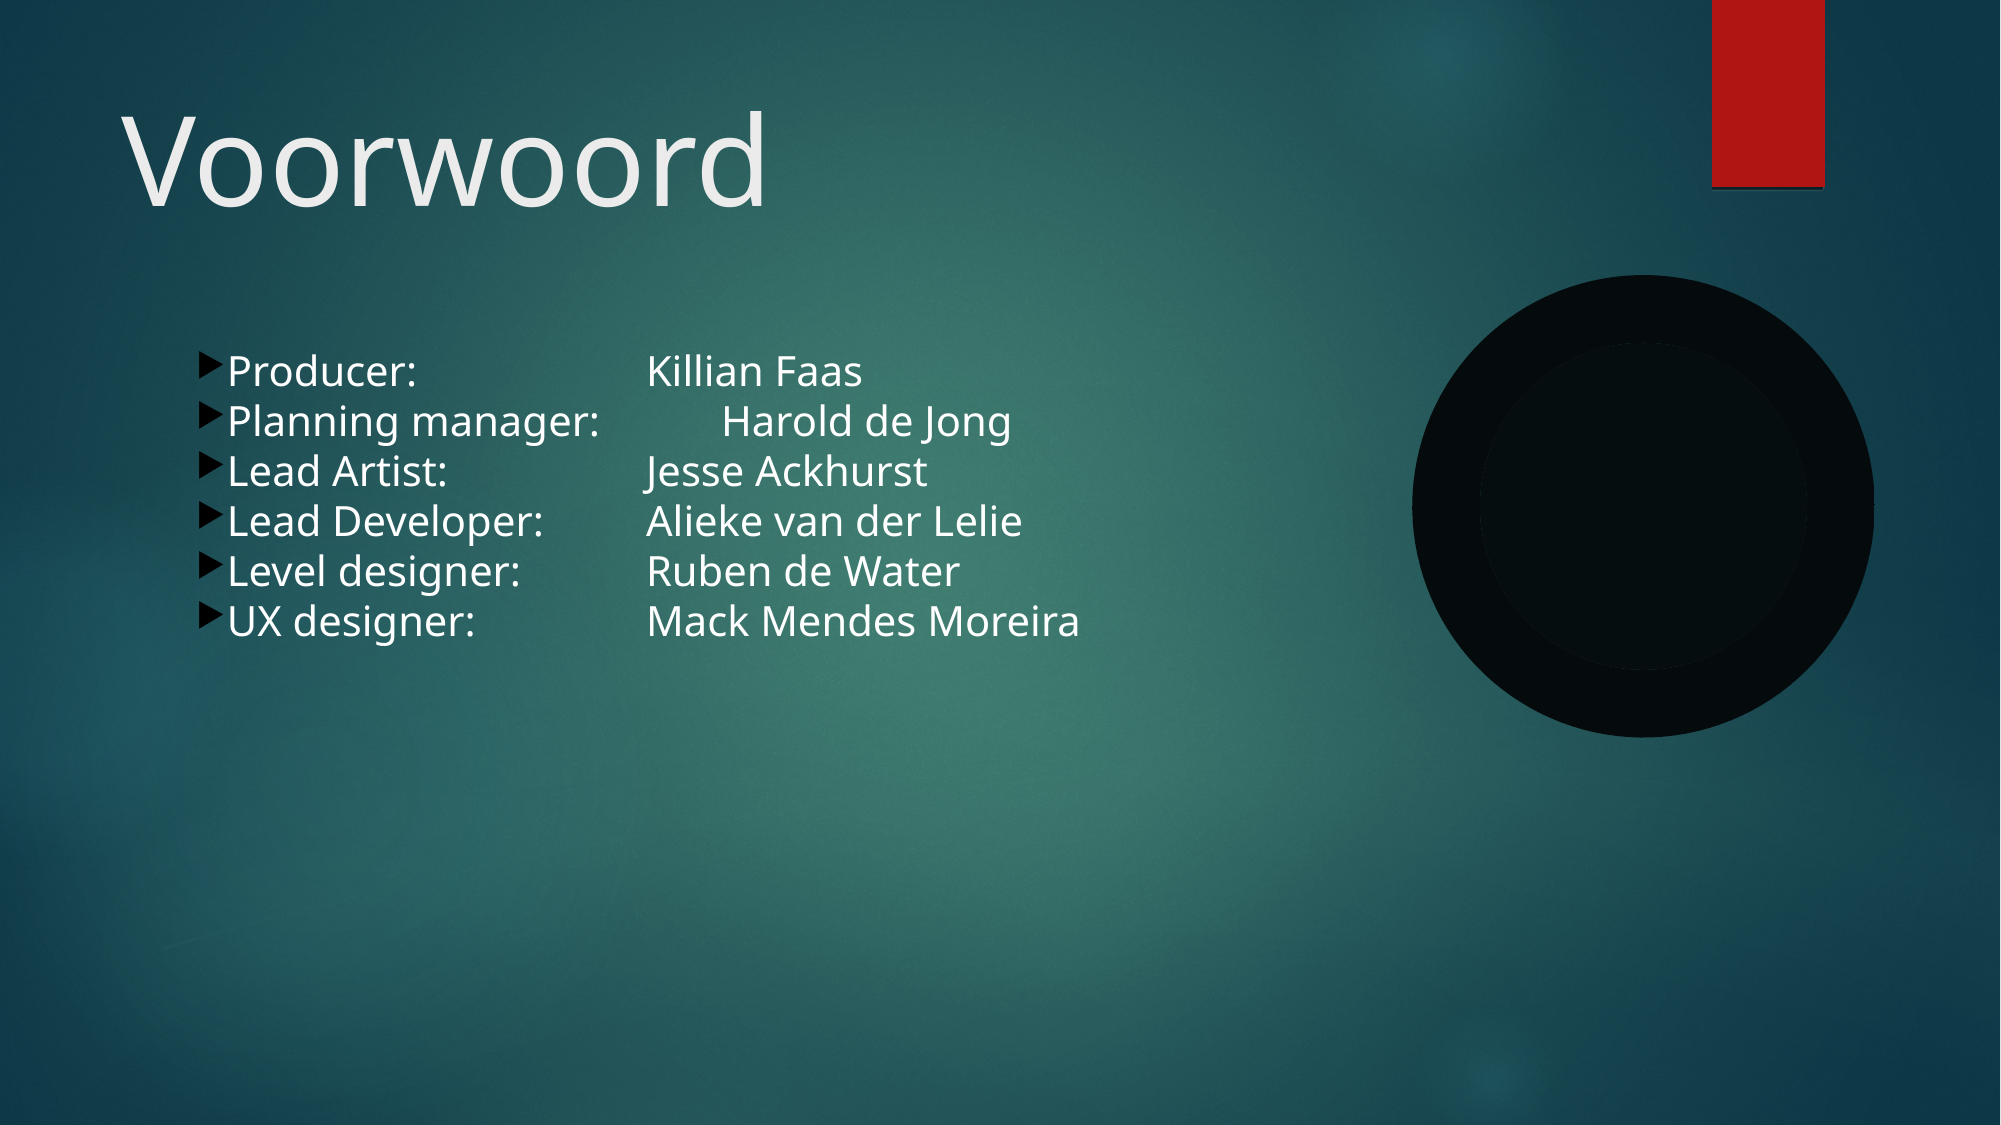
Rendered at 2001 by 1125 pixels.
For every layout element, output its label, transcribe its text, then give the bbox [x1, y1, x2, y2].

text_box Voorwoord [106, 74, 1649, 305]
text_box Producer: Killian Faas Planning manager: Harold de Jong Lead Artist: Jesse Ackhurst Lead Developer: Alieke van der Lelie Level designer: Ruben de Water UX designer: Mack Mendes Moreira [181, 336, 1649, 1026]
